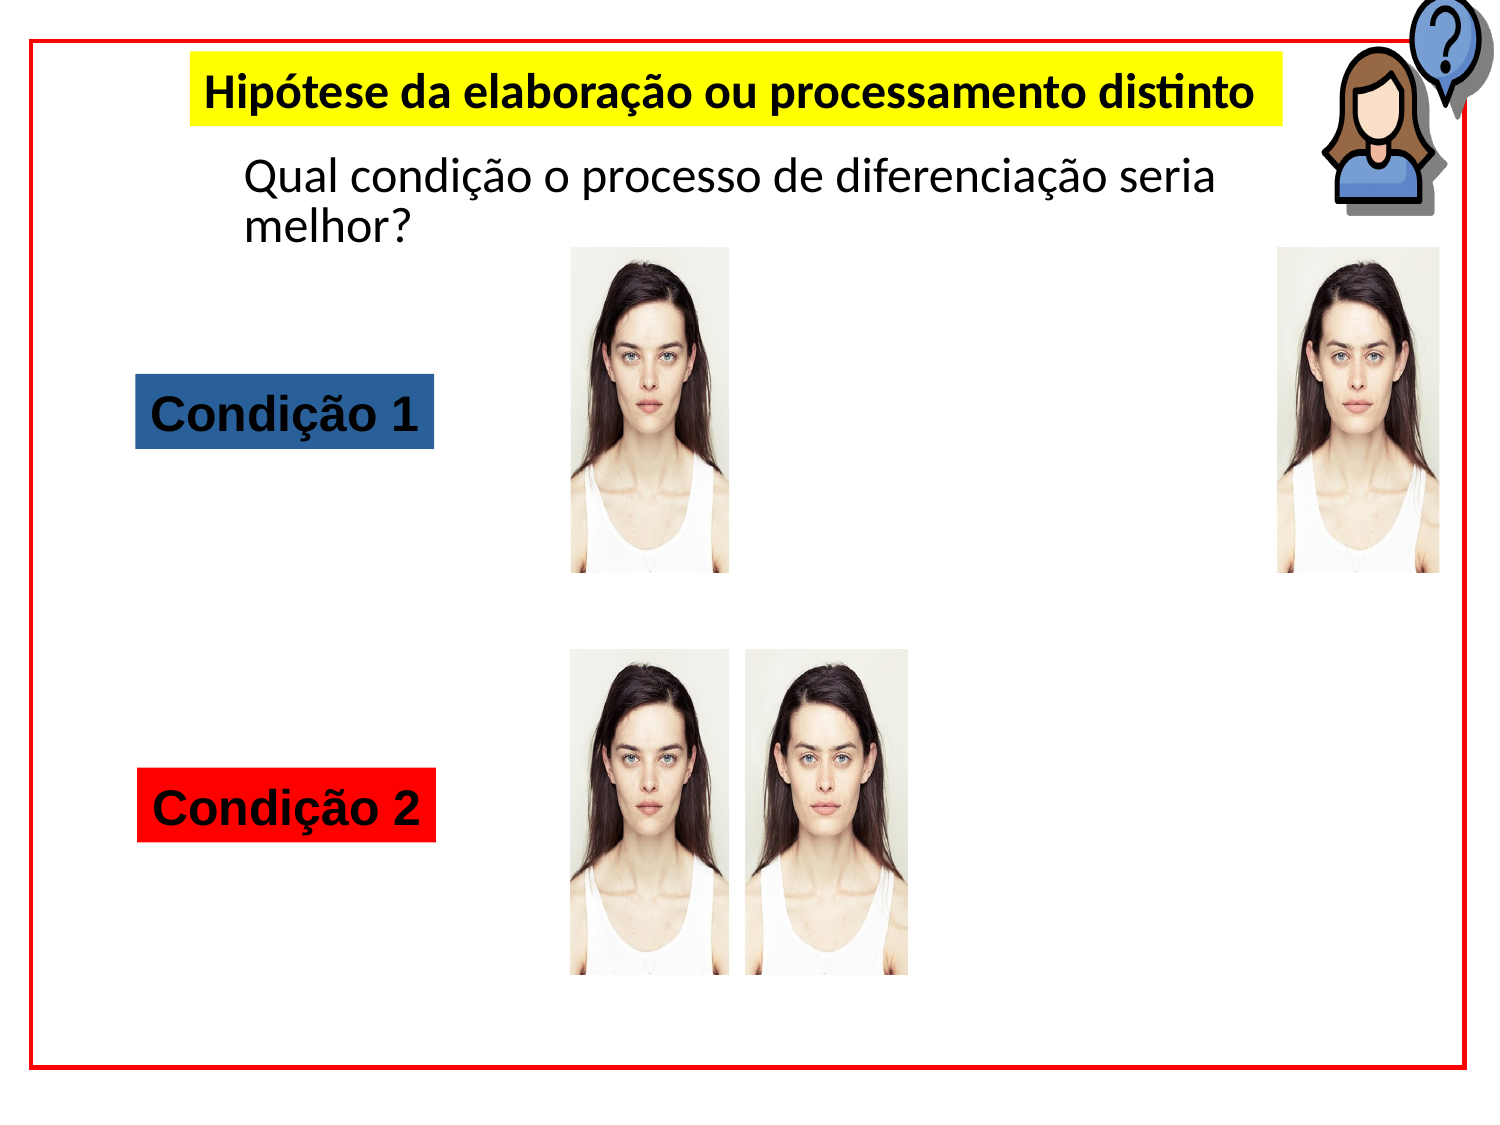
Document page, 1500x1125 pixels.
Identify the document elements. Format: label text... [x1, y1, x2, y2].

picture [570, 649, 908, 975]
picture [1262, 247, 1440, 573]
text_box Condição 1 [135, 373, 435, 449]
picture [570, 247, 731, 573]
picture [1319, 0, 1484, 207]
text_box Hipótese da elaboração ou processamento distinto [189, 51, 1283, 127]
text_box Condição 2 [137, 767, 436, 843]
text_box Qual condição o processo de diferenciação seria melhor? [228, 147, 1263, 263]
